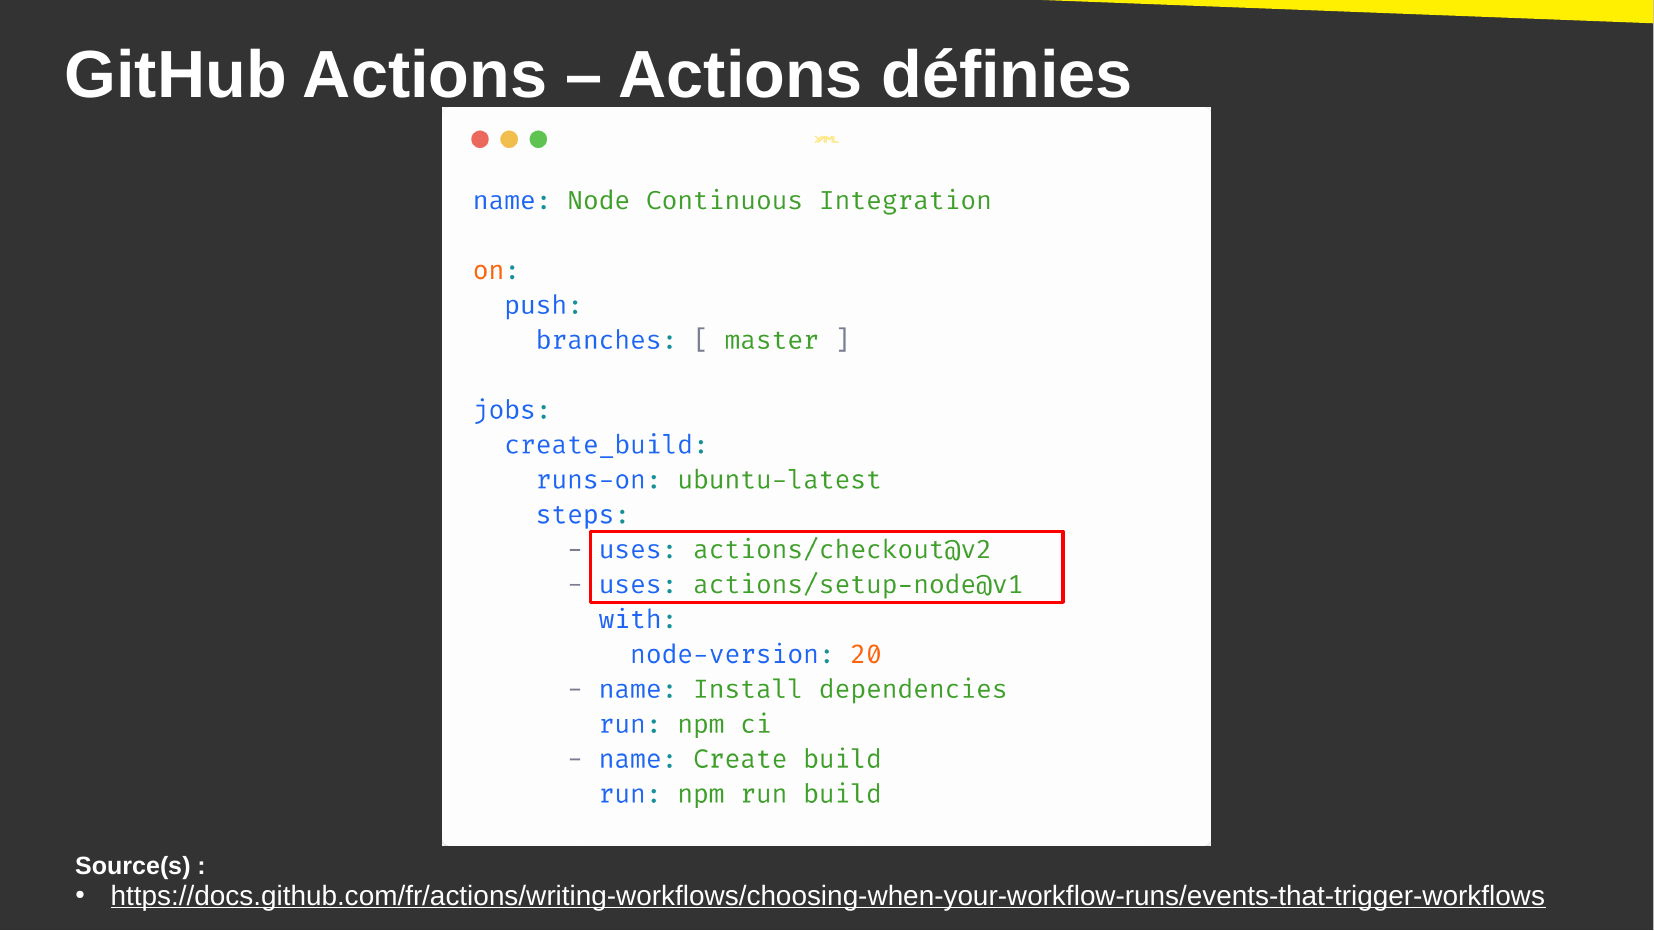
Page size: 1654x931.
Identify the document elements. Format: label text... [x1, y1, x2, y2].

title GitHub Actions – Actions définies [64, 37, 1424, 113]
picture [442, 107, 1211, 846]
text_box Source(s) : https://docs.github.com/fr/actions/writing-workflows/choosing-when-your-workflow-runs/events-that-trigger-workflows [60, 844, 1607, 919]
text_box [1042, 0, 1654, 24]
